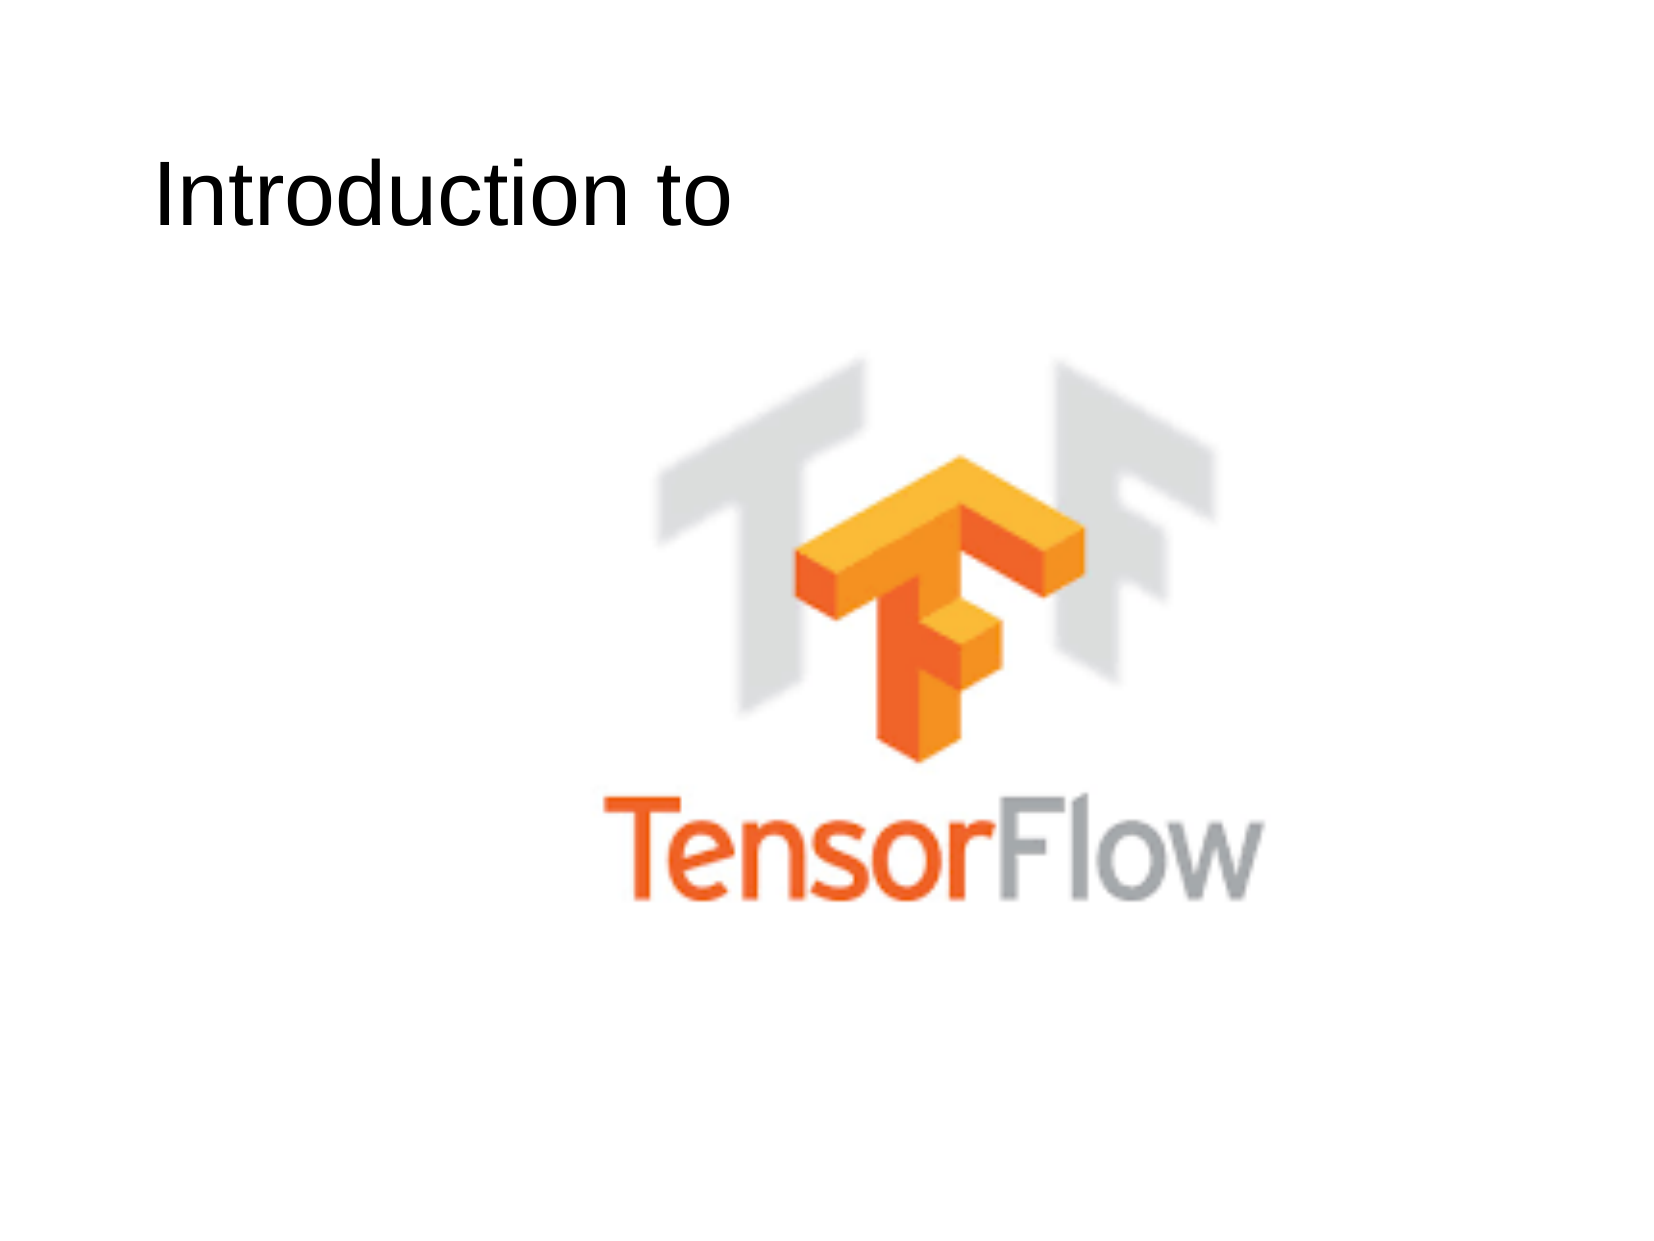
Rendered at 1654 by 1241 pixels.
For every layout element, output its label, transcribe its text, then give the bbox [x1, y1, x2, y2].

title Introduction to [41, 90, 871, 298]
picture [363, 314, 1516, 961]
